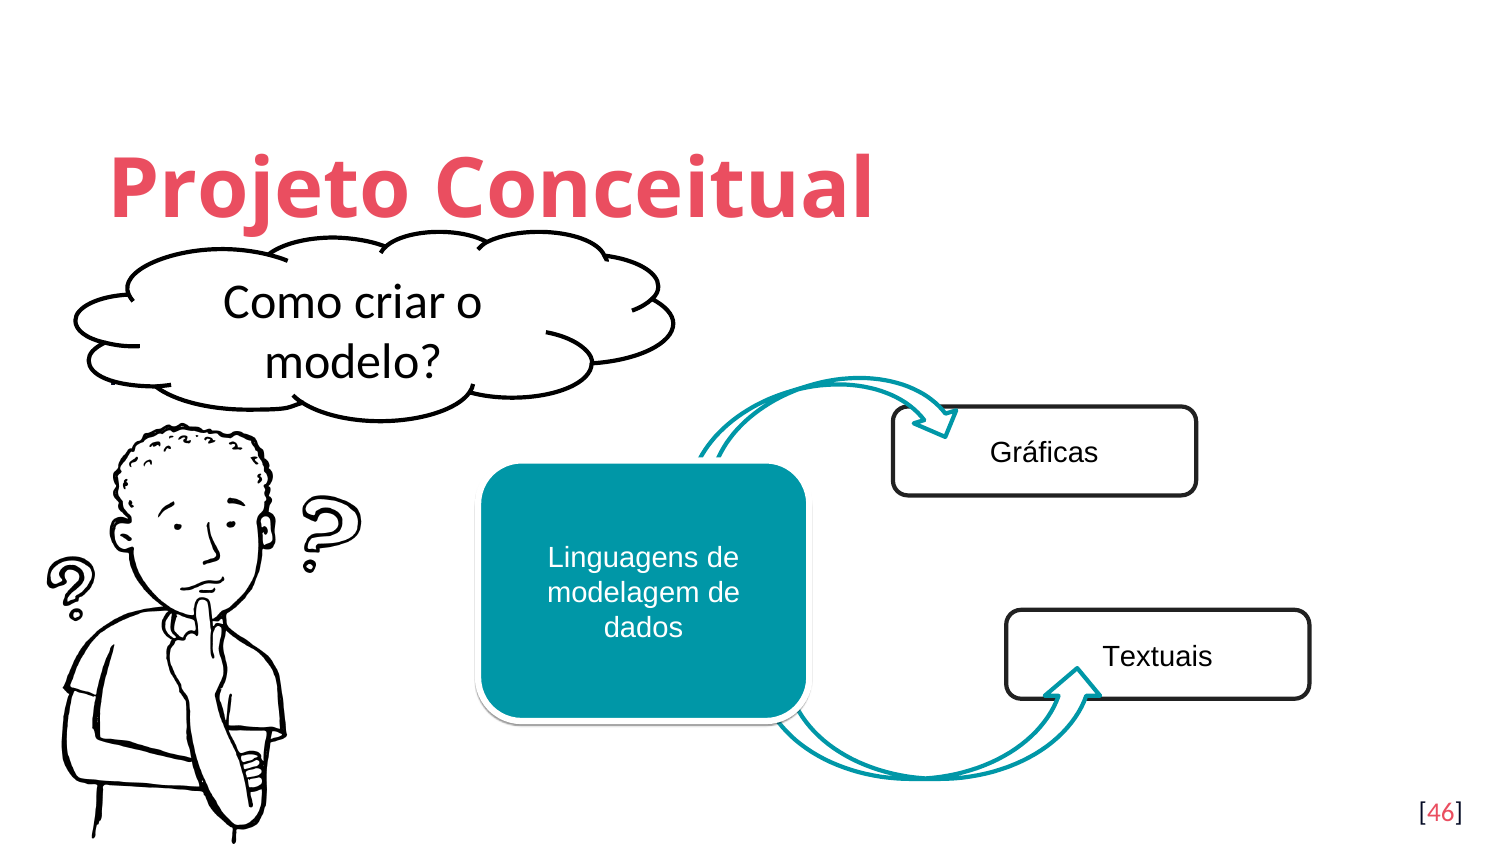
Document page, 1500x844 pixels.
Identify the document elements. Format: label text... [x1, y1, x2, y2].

text_box Linguagens de modelagem de dados [478, 460, 810, 722]
text_box [776, 668, 1101, 779]
text_box Modelo de Alto Nível [92, 371, 358, 421]
text_box Projeto Conceitual [92, 104, 1408, 243]
picture [0, 421, 415, 844]
text_box Modelo de Alto Nível [92, 243, 289, 302]
text_box Textuais [1006, 609, 1310, 699]
slide_number [46] [1403, 779, 1494, 844]
text_box Como criar o modelo? [75, 231, 674, 422]
text_box Modelo de Alto Nível [403, 243, 1408, 749]
